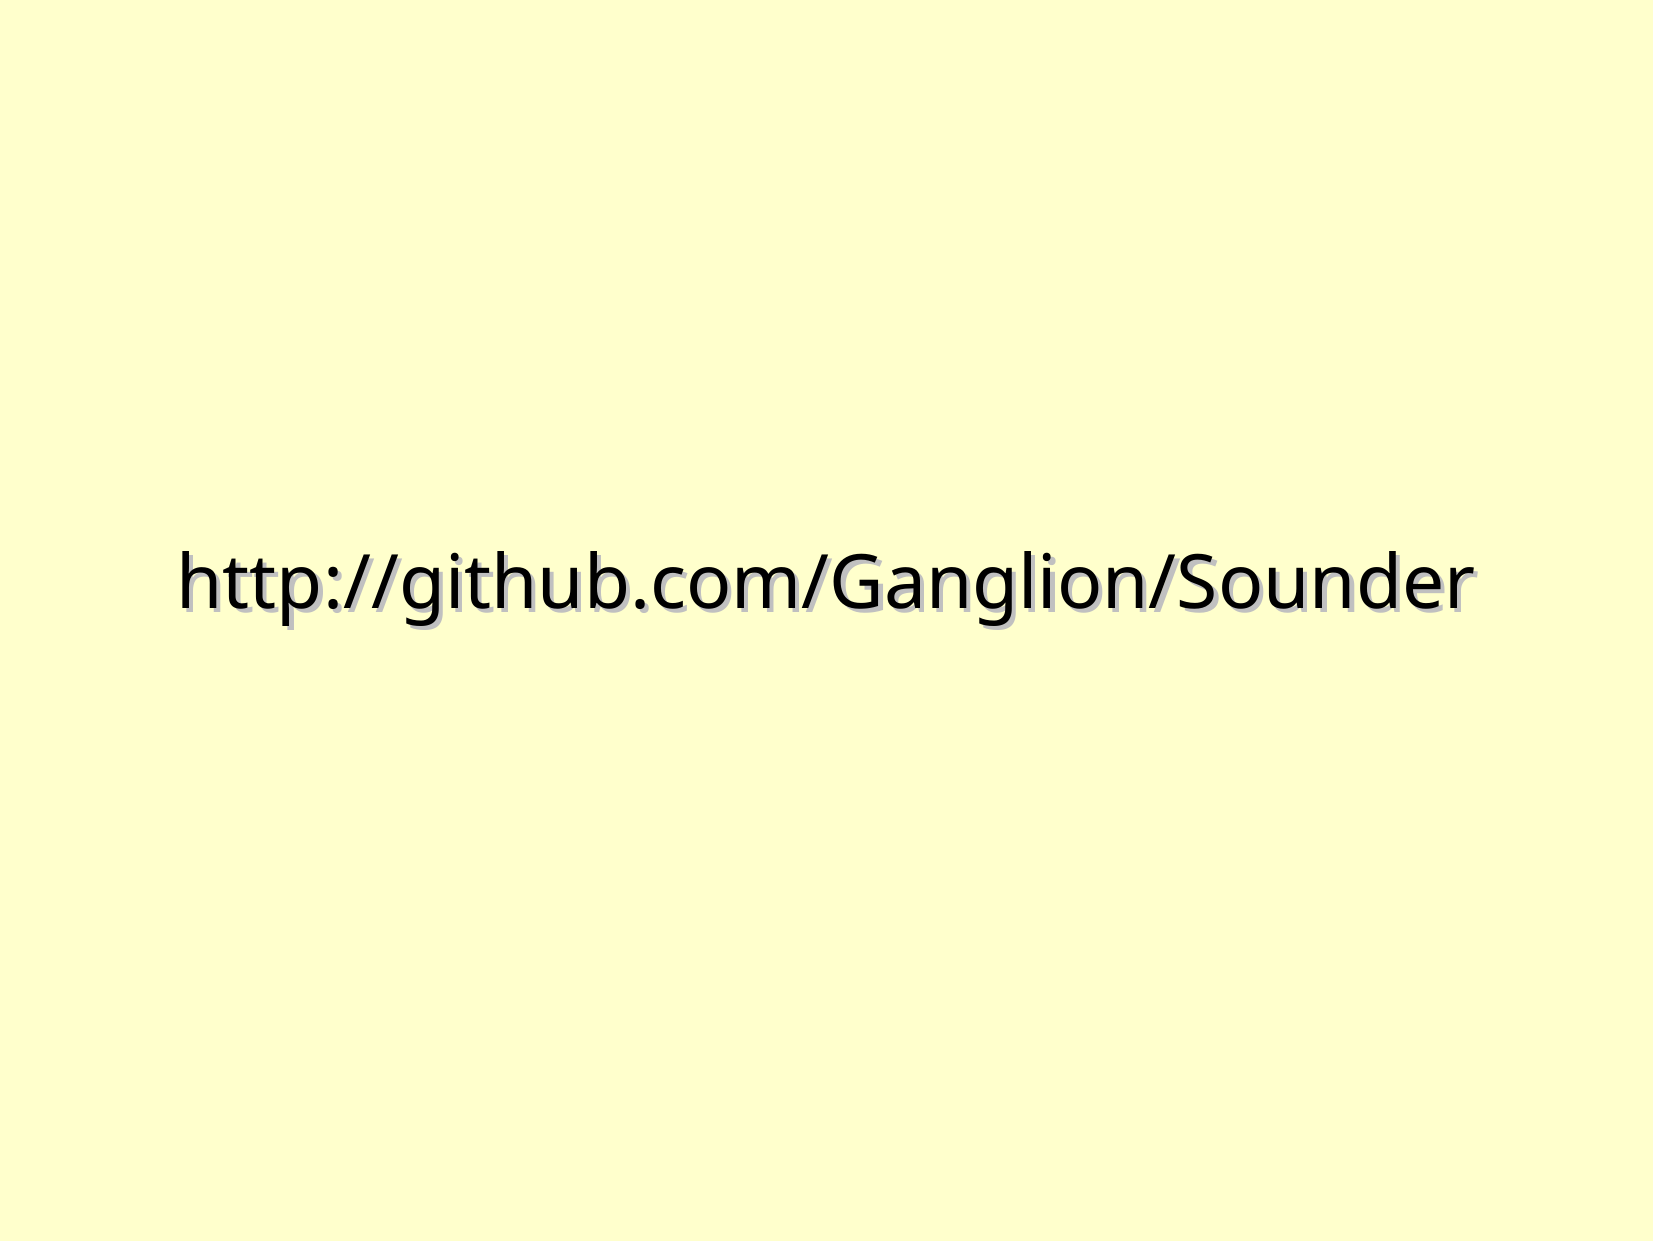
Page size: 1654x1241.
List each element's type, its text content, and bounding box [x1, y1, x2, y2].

subtitle http://github.com/Ganglion/Sounder [82, 56, 1571, 1102]
